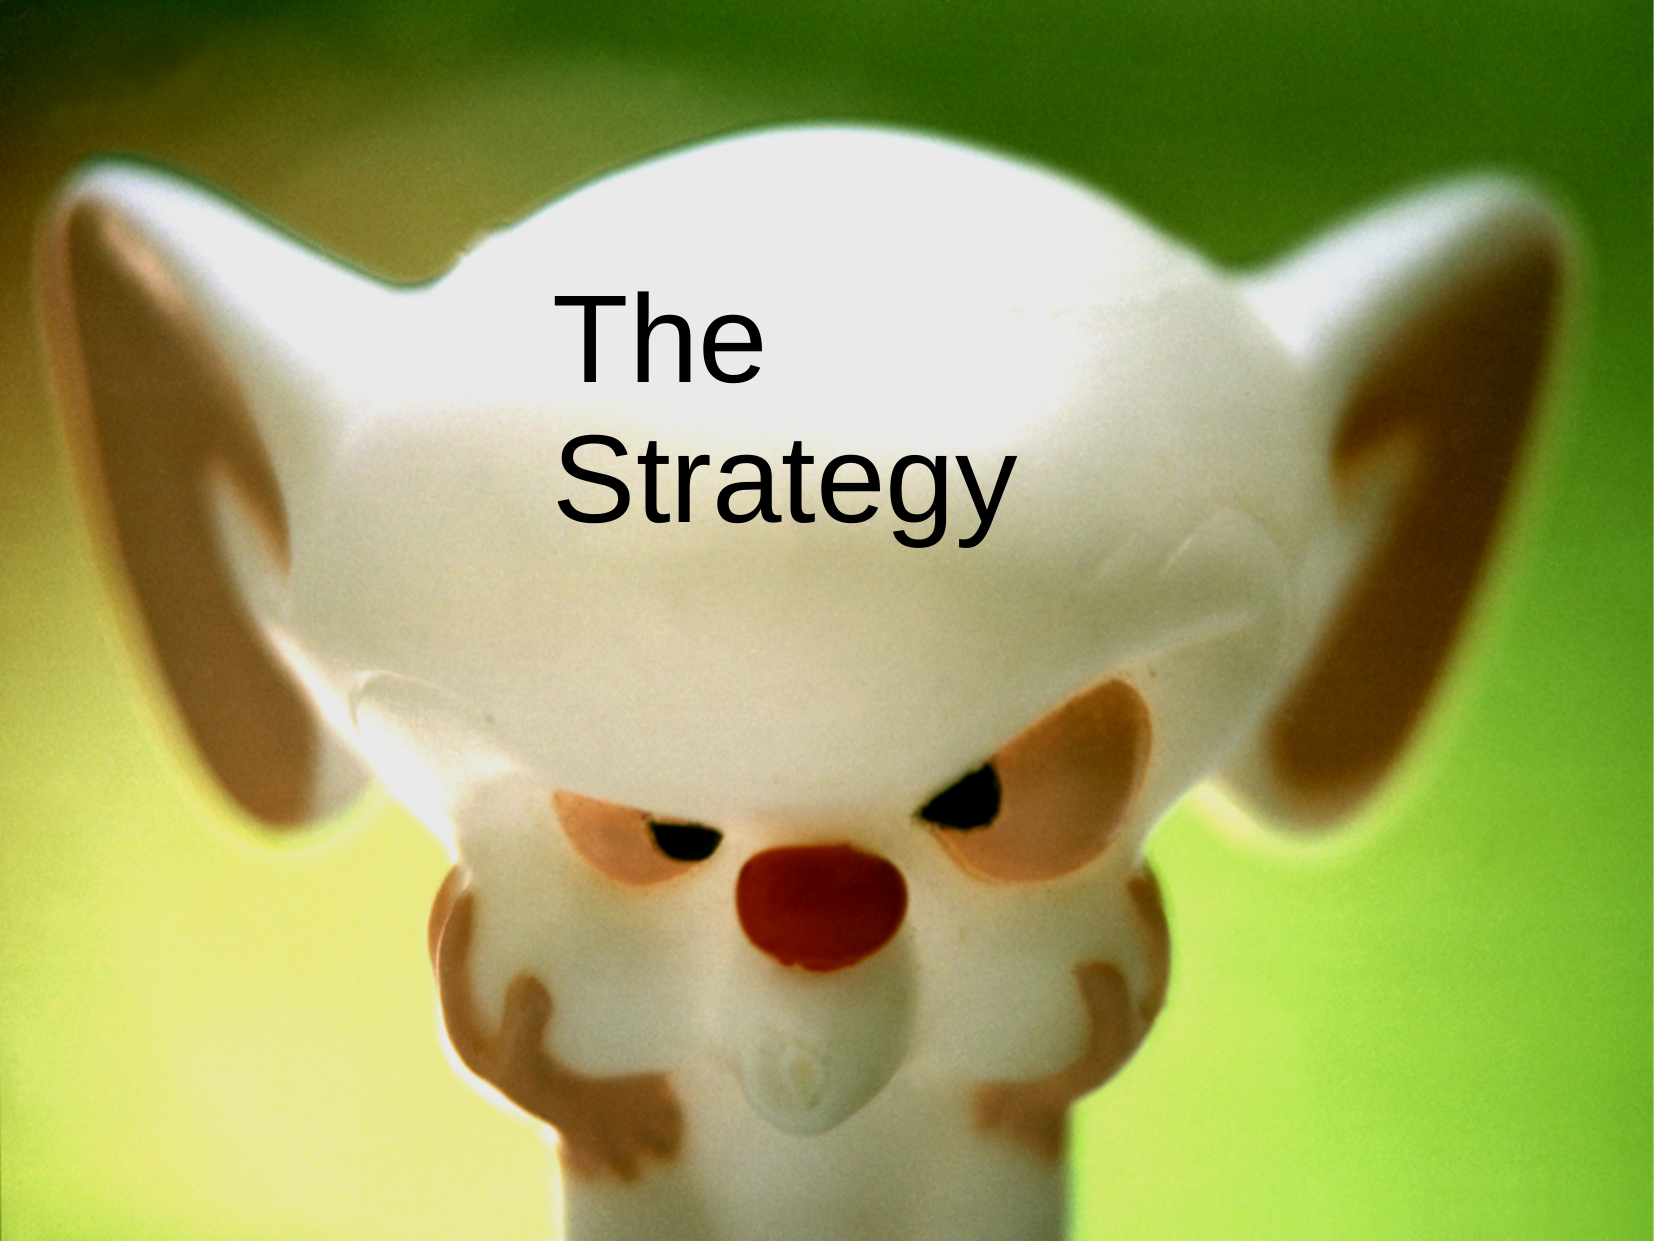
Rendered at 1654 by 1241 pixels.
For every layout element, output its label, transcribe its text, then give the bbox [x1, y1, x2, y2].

picture [0, 0, 1654, 1241]
text_box The Strategy [538, 262, 1154, 557]
